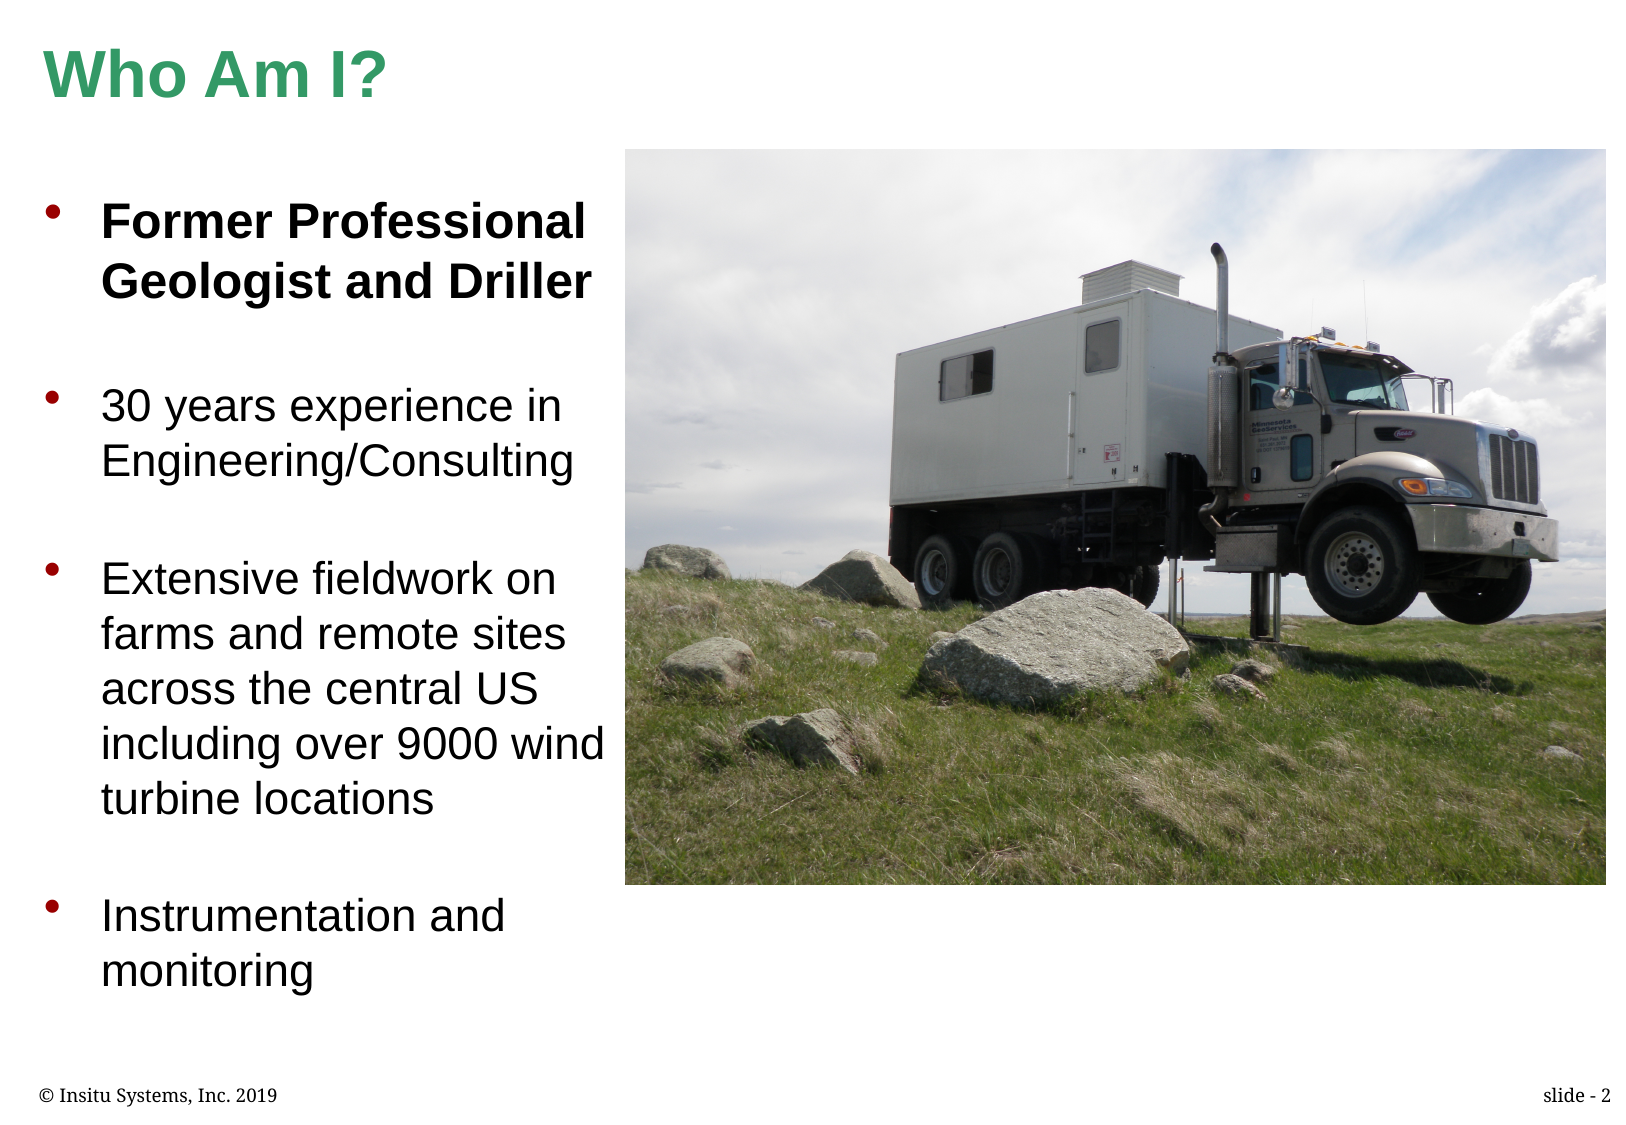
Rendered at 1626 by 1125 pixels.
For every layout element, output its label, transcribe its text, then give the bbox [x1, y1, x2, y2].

picture [625, 149, 1606, 885]
title Who Am I? [28, 34, 1167, 105]
list Former Professional Geologist and Driller 30 years experience in Engineering/Consulting Extensive fieldwork on farms and remote sites across the central US including over 9000 wind turbine locations Instrumentation and monitoring [28, 181, 661, 989]
